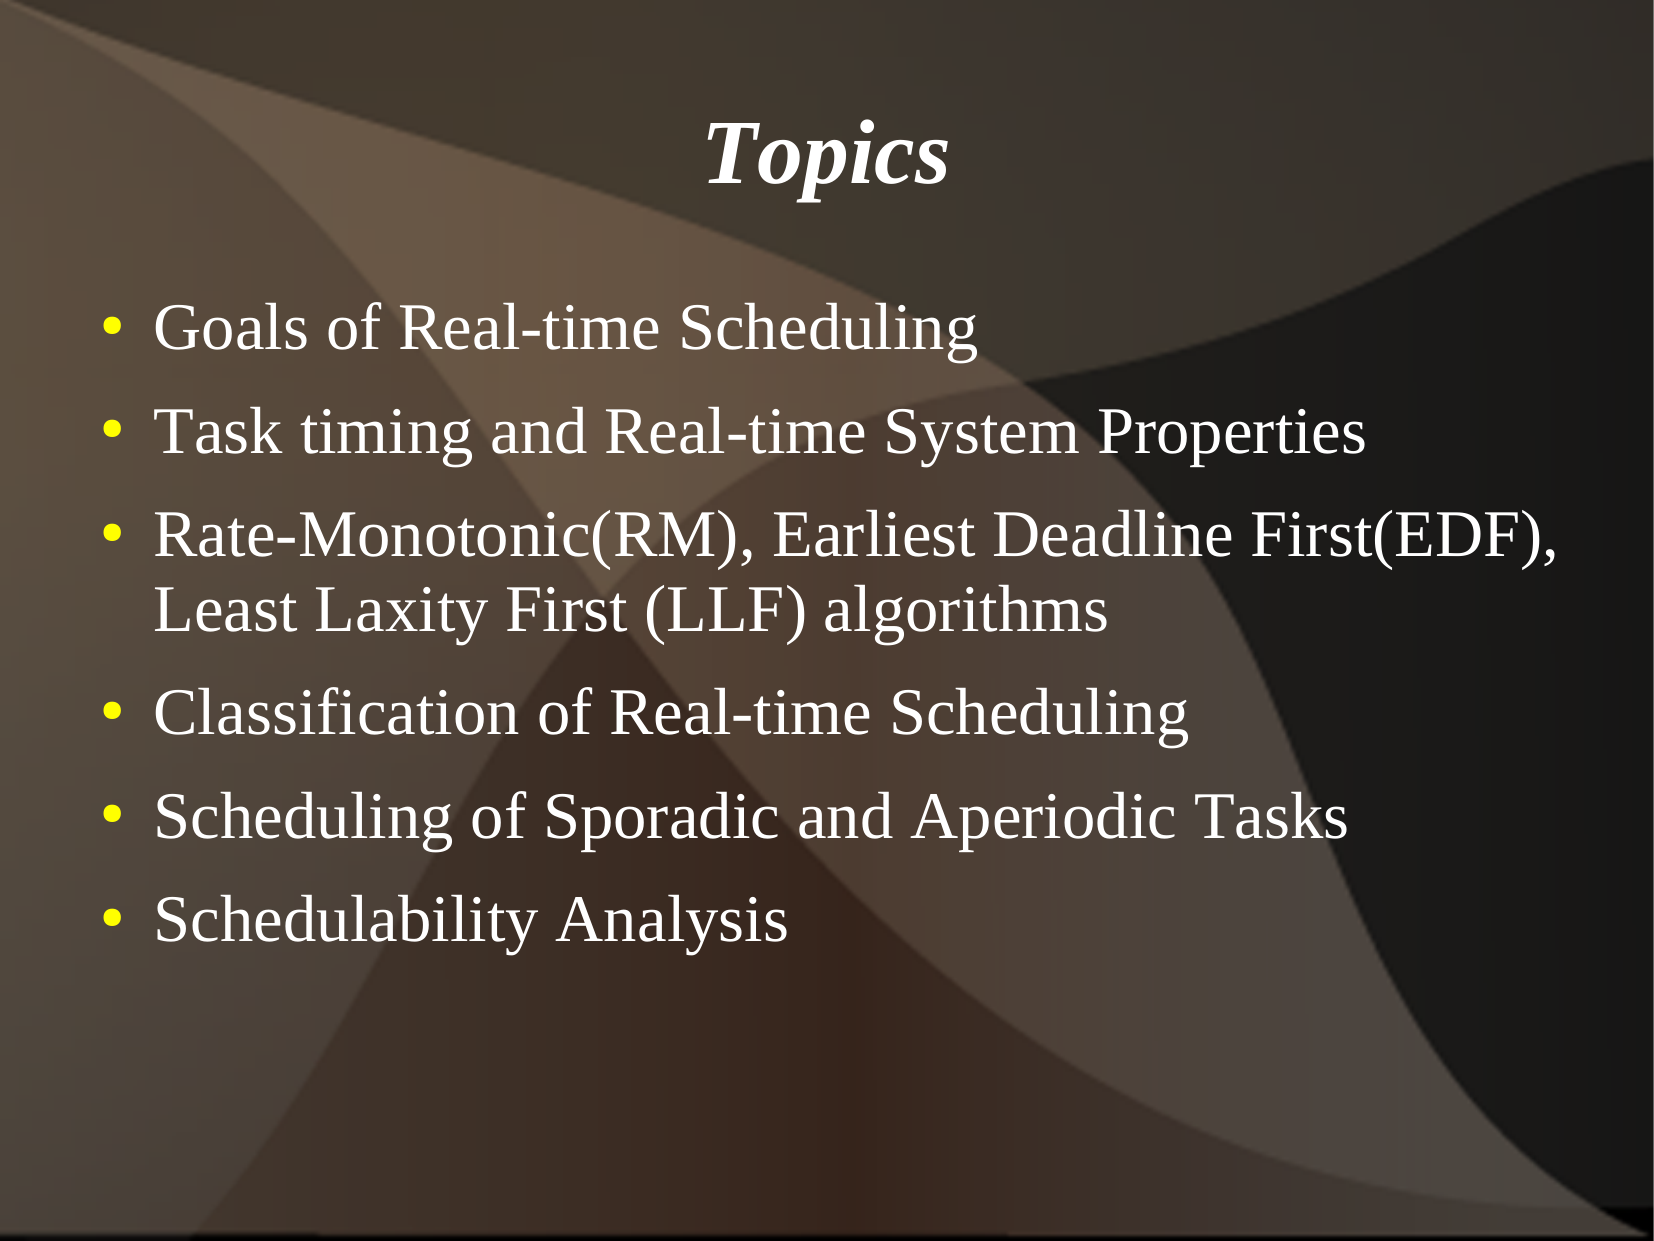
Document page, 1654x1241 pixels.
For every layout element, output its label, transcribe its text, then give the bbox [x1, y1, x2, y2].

picture [0, 0, 1654, 1241]
title Topics [82, 49, 1571, 257]
list Goals of Real-time Scheduling Task timing and Real-time System Properties Rate-Monotonic(RM), Earliest Deadline First(EDF), Least Laxity First (LLF) algorithms Classification of Real-time Scheduling Scheduling of Sporadic and Aperiodic Tasks Schedulability Analysis [82, 290, 1571, 1094]
